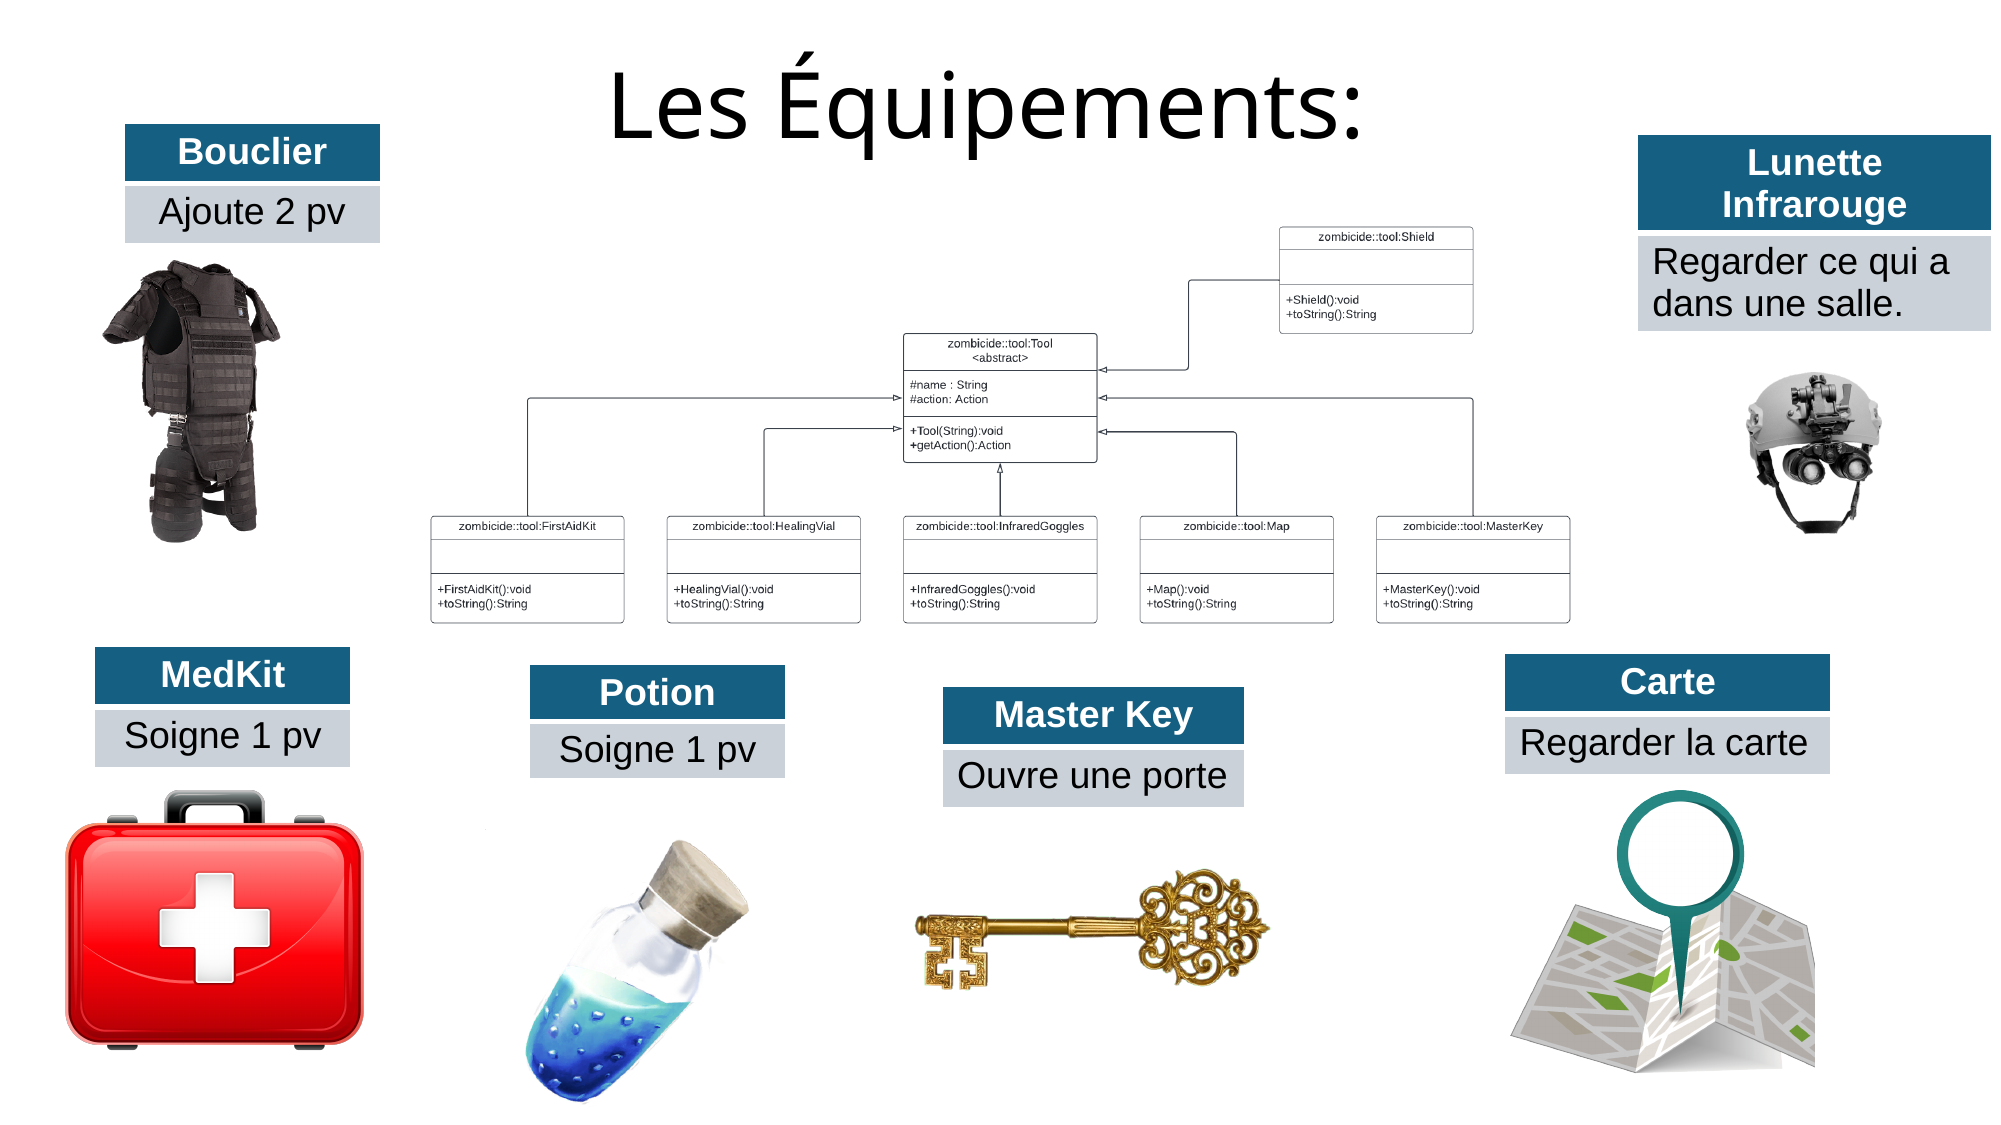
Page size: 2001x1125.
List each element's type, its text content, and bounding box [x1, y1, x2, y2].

table_cell Soigne 1 pv [530, 724, 785, 778]
table_header Bouclier [125, 124, 380, 181]
picture [77, 226, 309, 575]
table_header MedKit [95, 647, 350, 704]
picture [409, 205, 1591, 644]
table_cell Regarder la carte [1505, 717, 1830, 774]
table_header Master Key [943, 687, 1244, 744]
table_cell Regarder ce qui a dans une salle. [1638, 236, 1991, 331]
picture [1707, 355, 1942, 589]
table_header Lunette Infrarouge [1638, 135, 1991, 230]
picture [879, 784, 1291, 1078]
title Les Équipements: [123, 0, 1849, 218]
table_cell Ajoute 2 pv [125, 186, 380, 243]
picture [485, 829, 780, 1124]
table_cell Ouvre une porte [943, 750, 1244, 807]
picture [62, 787, 367, 1053]
table_header Potion [530, 665, 785, 719]
table_header Carte [1505, 654, 1830, 711]
picture [1488, 790, 1816, 1078]
table_cell Soigne 1 pv [95, 710, 350, 767]
